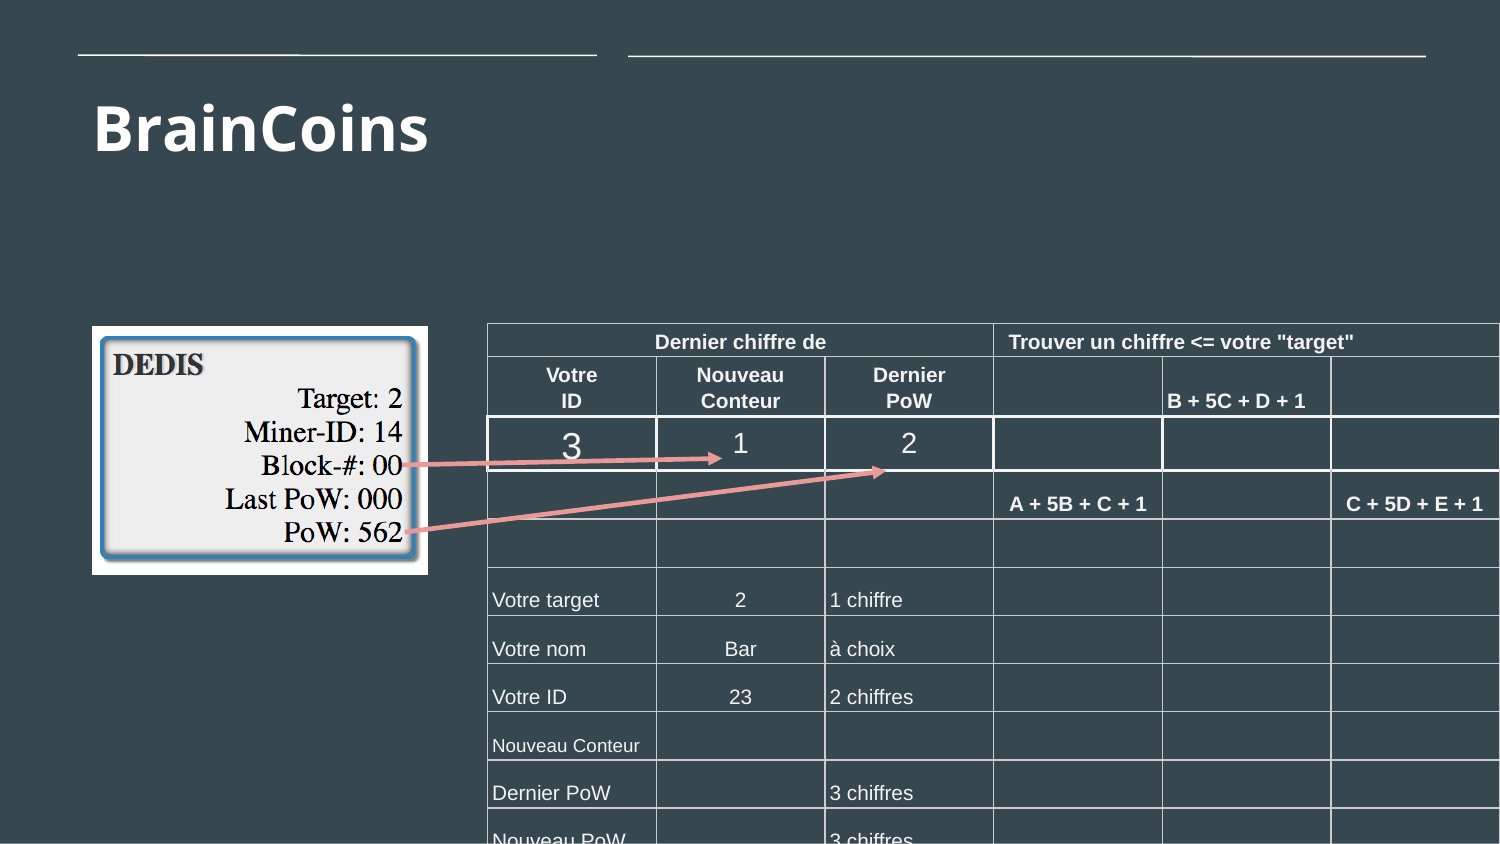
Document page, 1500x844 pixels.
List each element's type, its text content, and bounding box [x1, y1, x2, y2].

table_cell [1163, 520, 1330, 567]
table_cell [826, 520, 993, 567]
table_cell [1332, 761, 1499, 807]
table_cell Nouveau Conteur [488, 712, 656, 759]
table_cell [995, 418, 1161, 469]
table_cell Votre target [488, 568, 656, 615]
table_cell [994, 357, 1162, 415]
table_cell 2 chiffres [826, 664, 993, 711]
table_cell [994, 616, 1162, 663]
table_cell A + 5B + C + 1 [994, 472, 1162, 518]
table_cell [994, 520, 1162, 567]
table_cell à choix [826, 616, 993, 663]
table_cell [657, 520, 824, 567]
table_cell [1163, 616, 1330, 663]
table_header Trouver un chiffre <= votre "target" [994, 324, 1499, 356]
title BrainCoins [77, 73, 597, 413]
table_cell 3 chiffres [826, 809, 993, 844]
table_cell [1163, 809, 1330, 844]
table_cell [1332, 616, 1499, 663]
table_cell [994, 761, 1162, 807]
table_cell [488, 472, 656, 518]
table_cell [994, 809, 1162, 844]
table_cell Votre ID [488, 664, 656, 711]
table_cell 1 chiffre [826, 568, 993, 615]
table_cell Nouveau Conteur [657, 357, 824, 415]
table_header Dernier chiffre de [488, 324, 993, 356]
table_cell [657, 482, 824, 518]
picture [92, 326, 428, 575]
table_cell [994, 712, 1162, 759]
table_cell [1163, 664, 1330, 711]
table_cell 2 [657, 568, 824, 615]
table_cell [1332, 568, 1499, 615]
table_cell [826, 712, 993, 759]
table_cell [657, 761, 824, 807]
table_cell Votre nom [488, 616, 656, 663]
table_cell B + 5C + D + 1 [1163, 357, 1330, 415]
table_cell 3 [489, 418, 655, 460]
table_cell [826, 472, 850, 476]
table_cell 3 [489, 463, 655, 469]
table_cell [826, 472, 993, 518]
table_cell 3 chiffres [826, 761, 993, 807]
table_cell [657, 472, 824, 497]
table_cell Dernier PoW [488, 761, 656, 807]
table_cell 23 [657, 664, 824, 711]
table_cell Nouveau PoW [488, 809, 656, 844]
table_cell [657, 712, 824, 759]
table_cell Votre ID [488, 357, 656, 415]
table_cell [657, 809, 824, 844]
table_cell 1 [658, 418, 824, 469]
table_cell [1163, 761, 1330, 807]
table_cell [488, 520, 656, 567]
table_cell Bar [657, 616, 824, 663]
table_cell [994, 568, 1162, 615]
table_cell [1332, 712, 1499, 759]
table_cell [1332, 357, 1499, 415]
table_cell C + 5D + E + 1 [1332, 472, 1499, 518]
table_cell [1332, 418, 1499, 469]
table_cell 2 [826, 418, 992, 469]
table_cell [1332, 520, 1499, 567]
table_cell [1332, 809, 1499, 844]
table_cell Dernier PoW [826, 357, 993, 415]
table_cell [542, 503, 656, 518]
table_cell [1163, 472, 1330, 518]
table_cell [994, 664, 1162, 711]
table_cell [1164, 418, 1330, 469]
table_cell [1163, 712, 1330, 759]
table_cell [1163, 568, 1330, 615]
table_cell [1332, 664, 1499, 711]
